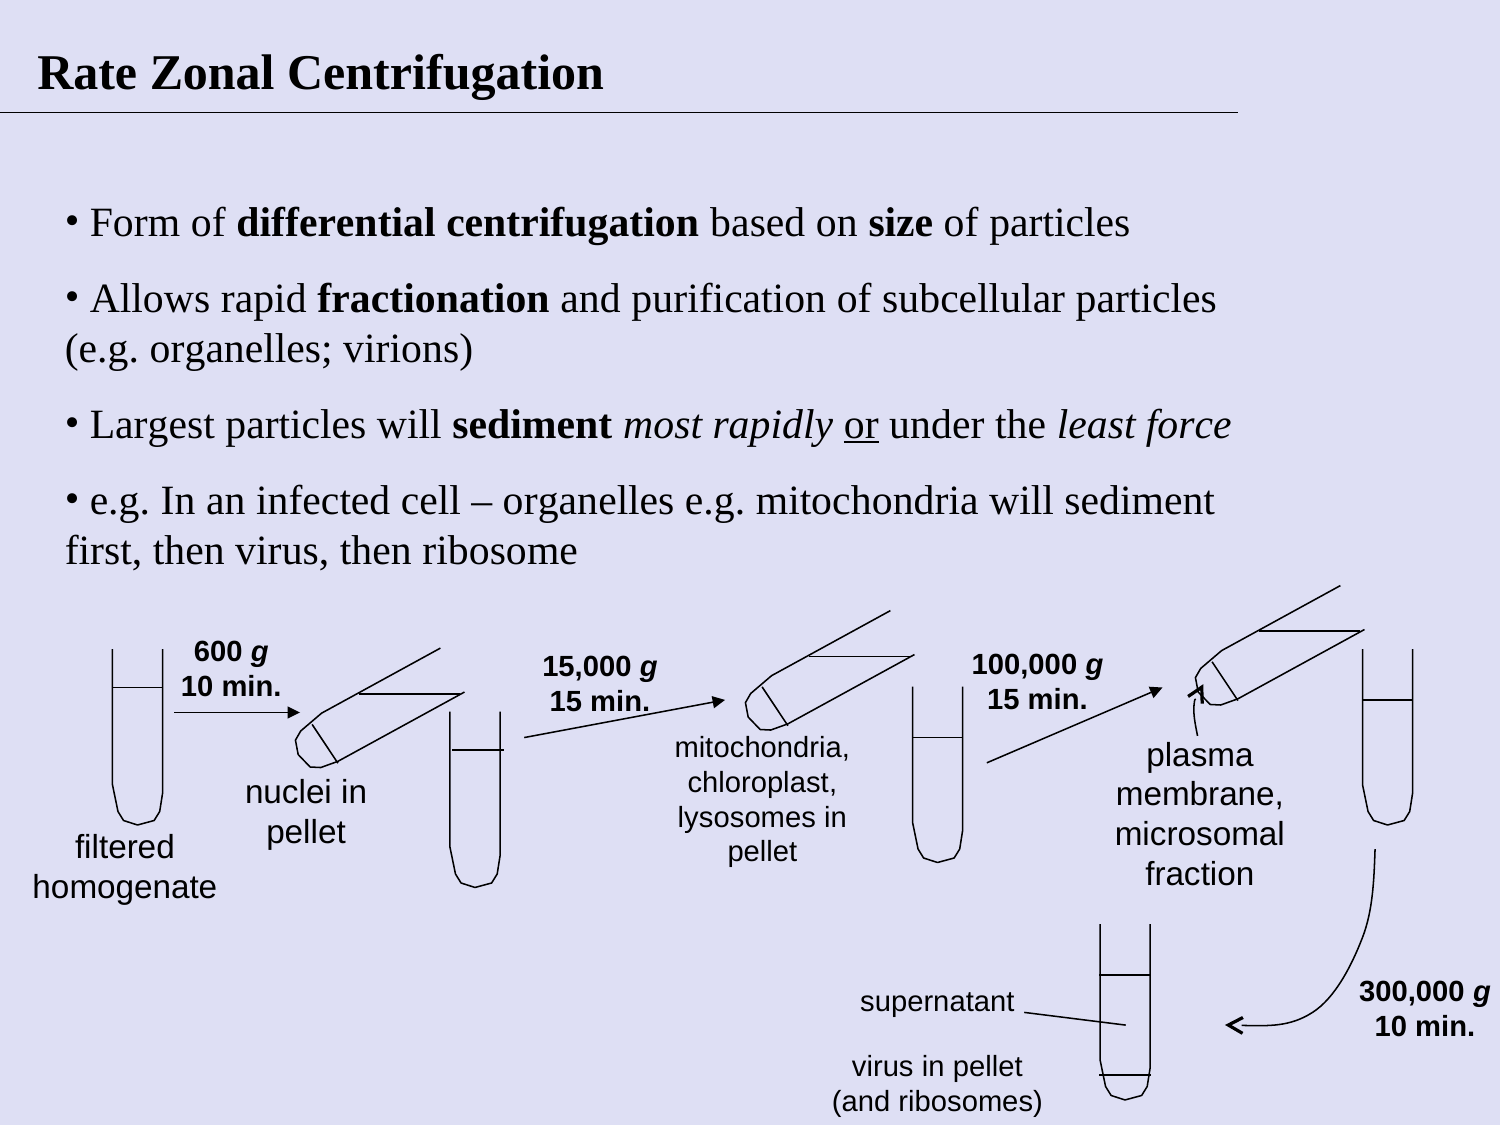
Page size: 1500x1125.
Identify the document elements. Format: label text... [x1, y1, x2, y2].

text_box mitochondria, chloroplast, lysosomes in pellet [637, 720, 888, 876]
text_box nuclei in pellet [212, 762, 400, 858]
text_box 100,000 g 15 min. [949, 637, 1126, 723]
text_box virus in pellet (and ribosomes) [812, 1040, 1063, 1125]
text_box 600 g 10 min. [162, 624, 301, 711]
text_box 300,000 g 10 min. [1337, 965, 1500, 1051]
text_box supernatant [812, 974, 1063, 1026]
text_box 100,000 g 15 min. [1084, 705, 1126, 723]
text_box plasma membrane, microsomal fraction [1074, 724, 1326, 901]
text_box 15,000 g 15 min. [596, 708, 688, 726]
text_box 15,000 g 15 min. [512, 640, 688, 726]
text_box Rate Zonal Centrifugation [22, 31, 620, 108]
text_box Form of differential centrifugation based on size of particles Allows rapid fractionation and purification of subcellular particles (e.g. organelles; virions) Largest particles will sediment most rapidly or under the least force e.g. In an infected cell – organelles e.g. mitochondria will sediment first, then virus, then ribosome [50, 187, 1251, 581]
text_box filtered homogenate [0, 817, 250, 913]
